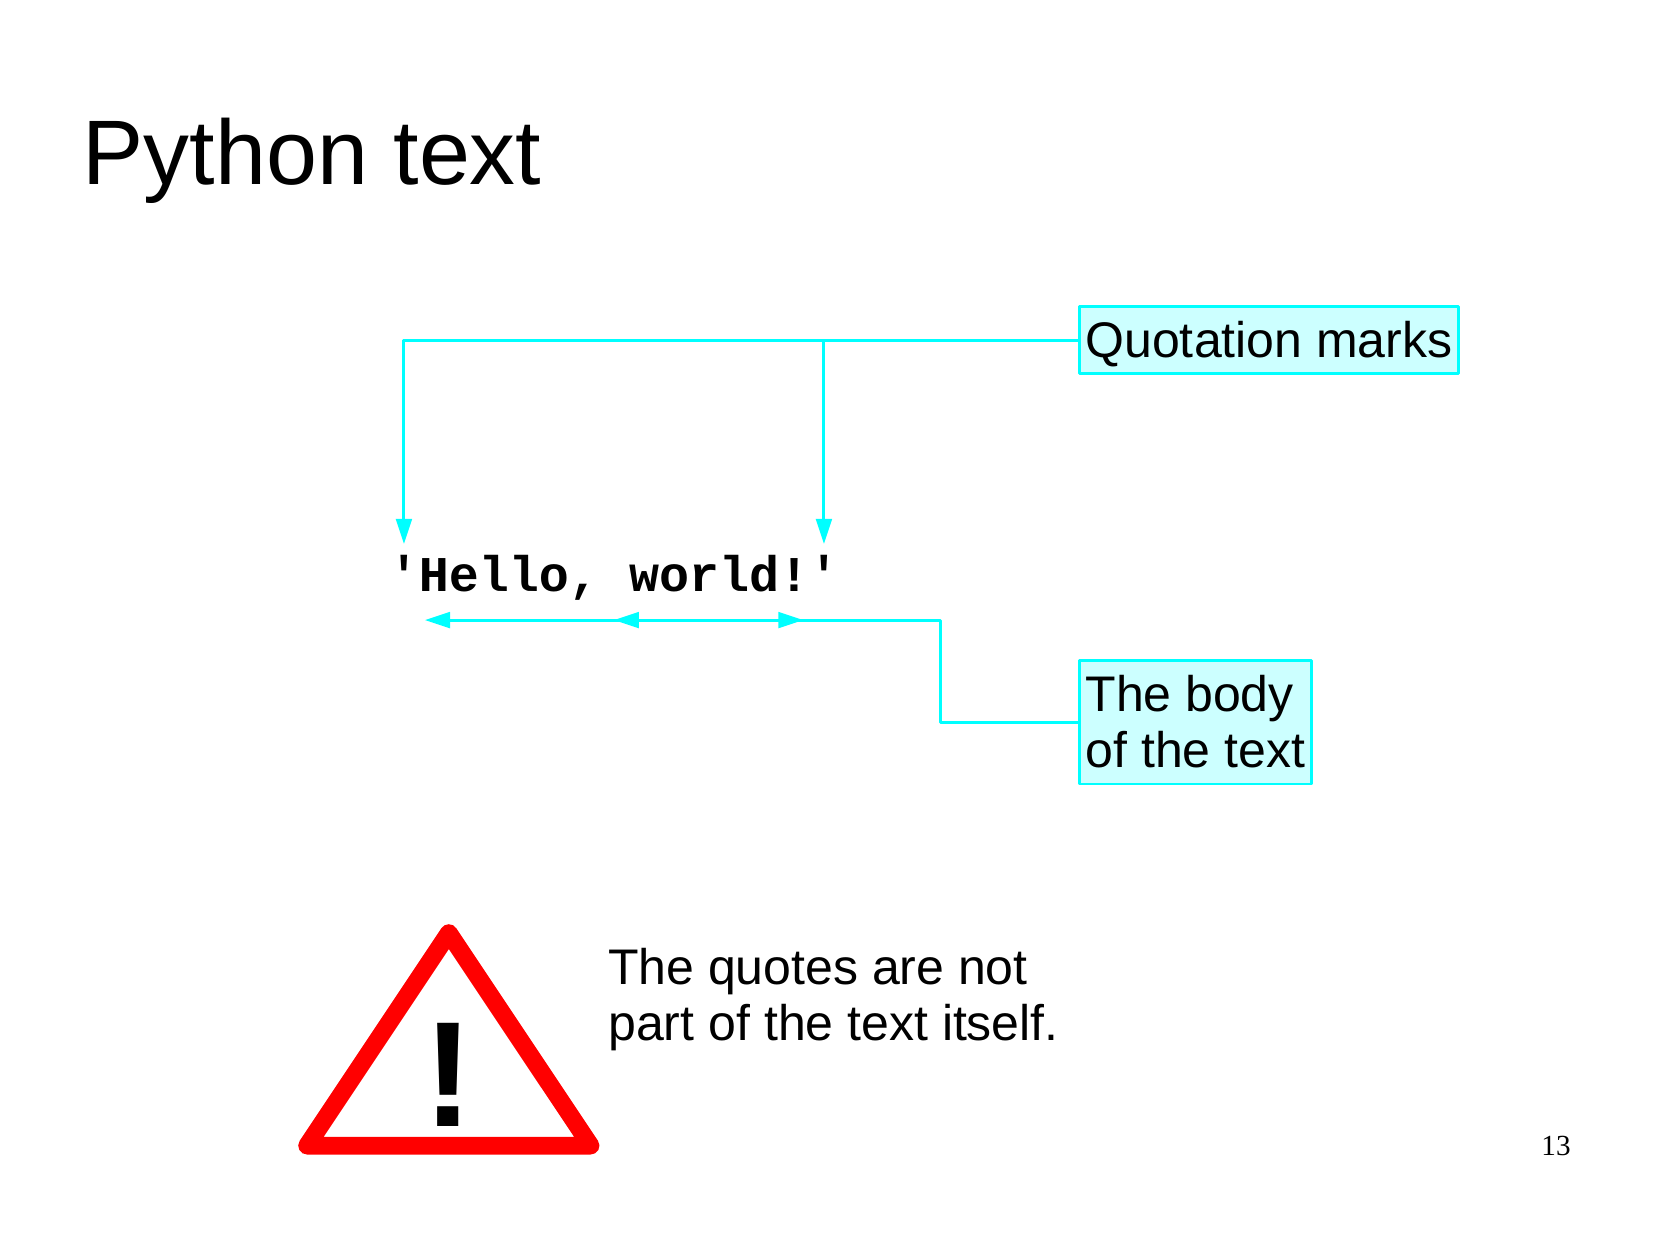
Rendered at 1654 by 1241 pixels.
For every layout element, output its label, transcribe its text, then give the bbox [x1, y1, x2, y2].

text_box The body of the text [1079, 660, 1312, 785]
text_box Quotation marks [1079, 306, 1459, 374]
text_box ' [816, 543, 845, 613]
text_box ! [307, 933, 591, 1146]
text_box ' [382, 543, 412, 613]
text_box Hello, world! [412, 543, 816, 613]
text_box The quotes are not part of the text itself. [602, 933, 1065, 1057]
title Python text [82, 49, 1571, 257]
